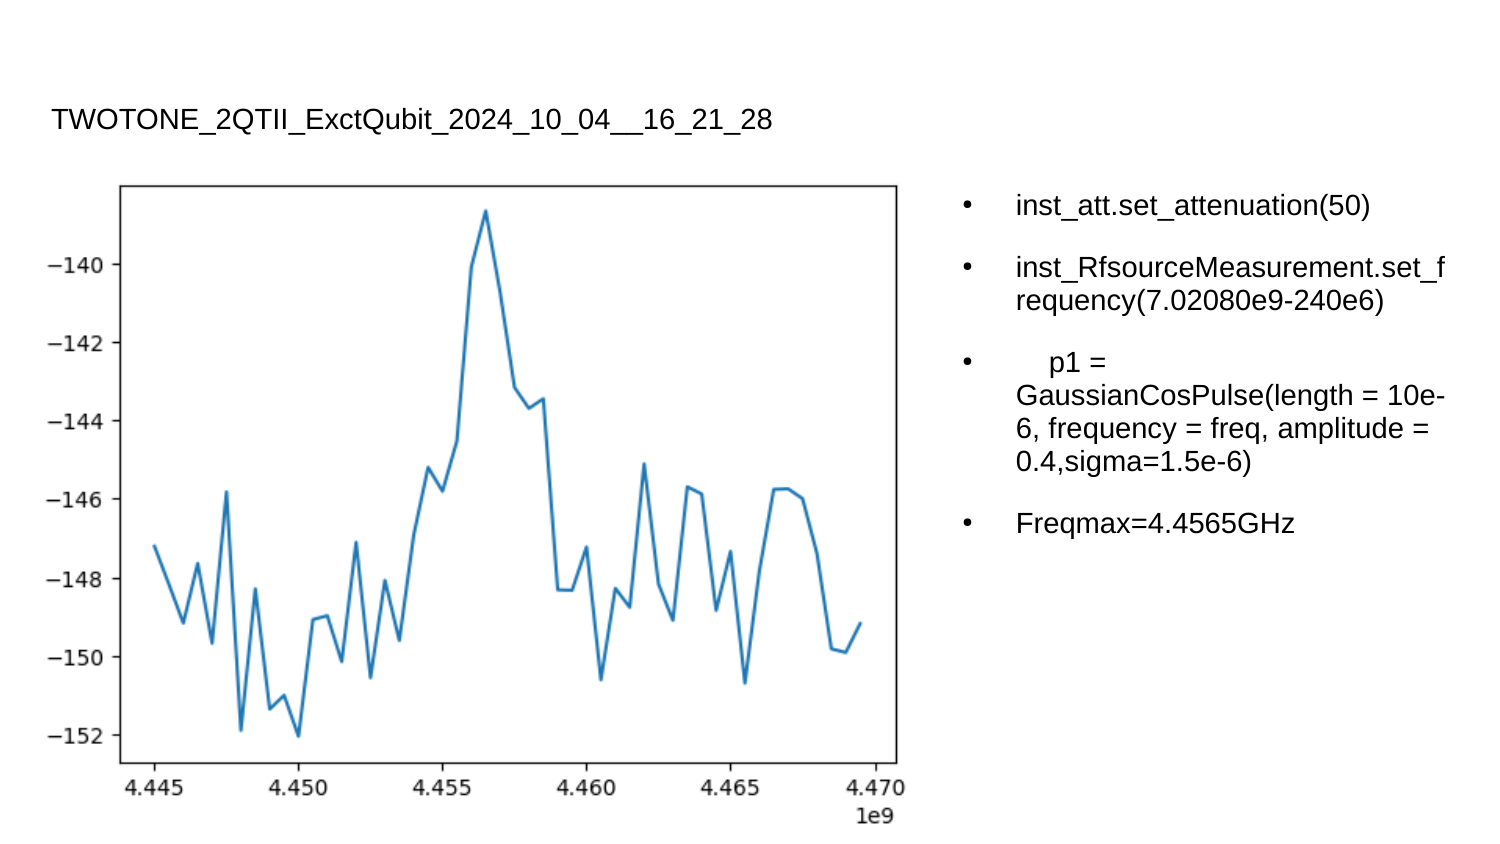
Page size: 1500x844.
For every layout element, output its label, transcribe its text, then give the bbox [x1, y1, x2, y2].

picture [29, 170, 921, 844]
title TWOTONE_2QTII_ExctQubit_2024_10_04__16_21_28 [51, 72, 1449, 167]
list inst_att.set_attenuation(50) inst_RfsourceMeasurement.set_frequency(7.02080e9-240e6) p1 = GaussianCosPulse(length = 10e-6, frequency = freq, amplitude = 0.4,sigma=1.5e-6) Freqmax=4.4565GHz [944, 189, 1449, 750]
